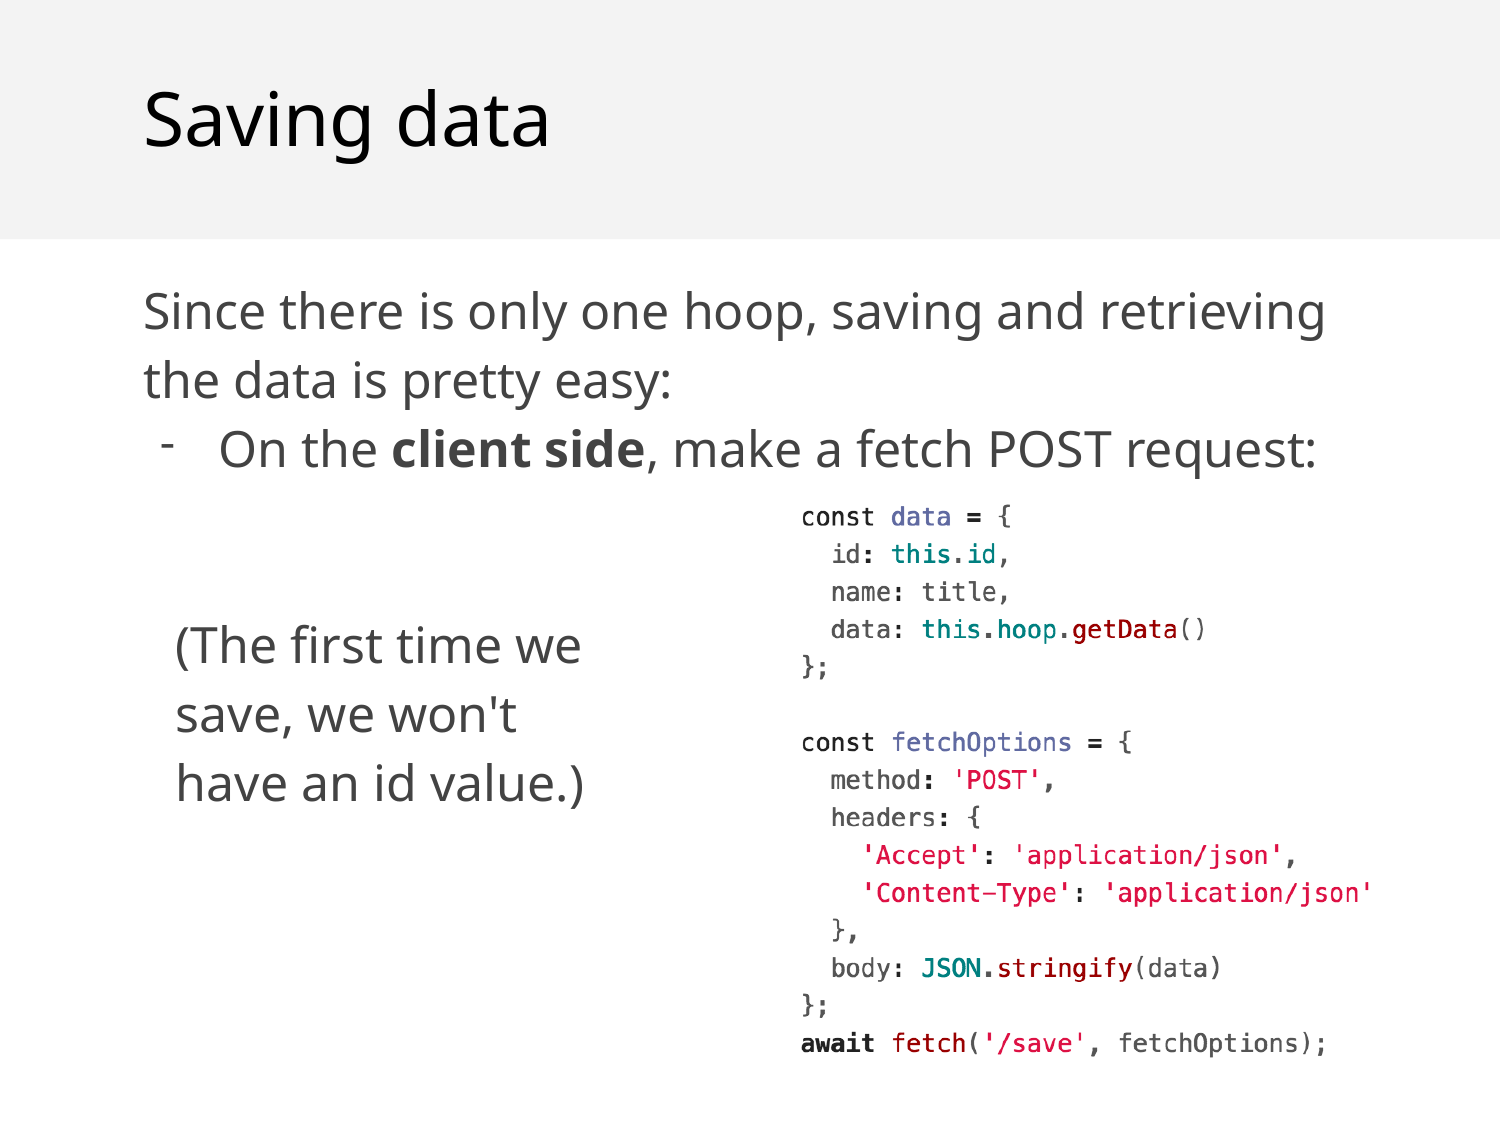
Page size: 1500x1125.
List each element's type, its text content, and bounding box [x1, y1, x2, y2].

title Saving data [128, 56, 1372, 183]
picture [786, 491, 1383, 1075]
list (The first time we save, we won't have an id value.) [160, 590, 651, 827]
list Since there is only one hoop, saving and retrieving the data is pretty easy: On the client side, make a fetch POST request: [128, 255, 1372, 492]
